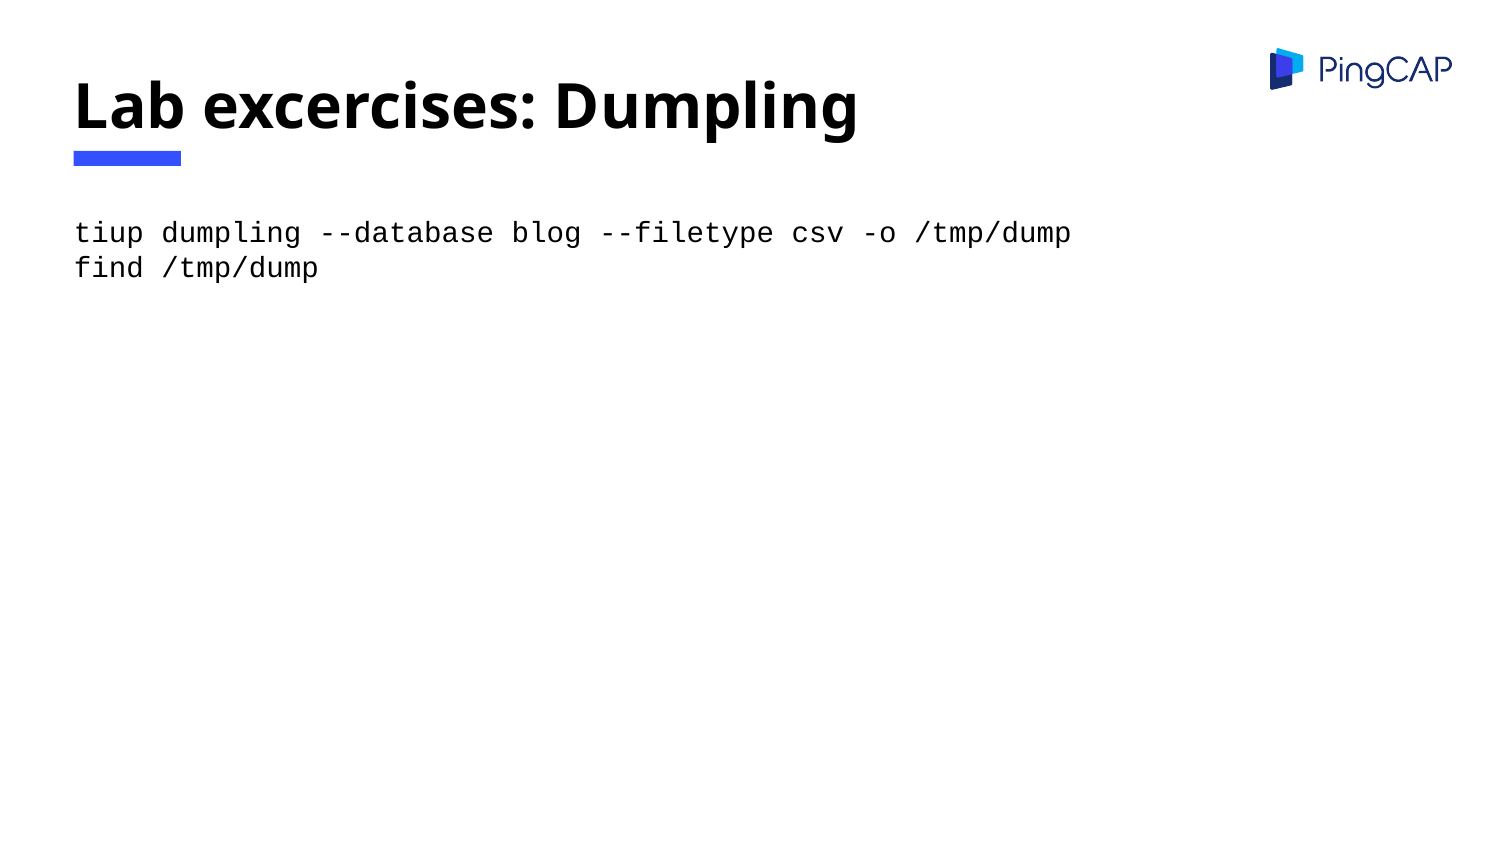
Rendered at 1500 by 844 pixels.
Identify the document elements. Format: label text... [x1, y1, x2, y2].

text_box tiup dumpling --database blog --filetype csv -o /tmp/dump find /tmp/dump [58, 198, 1226, 775]
picture [1270, 48, 1452, 90]
text_box [73, 150, 181, 166]
text_box Lab excercises: Dumpling [58, 50, 925, 151]
